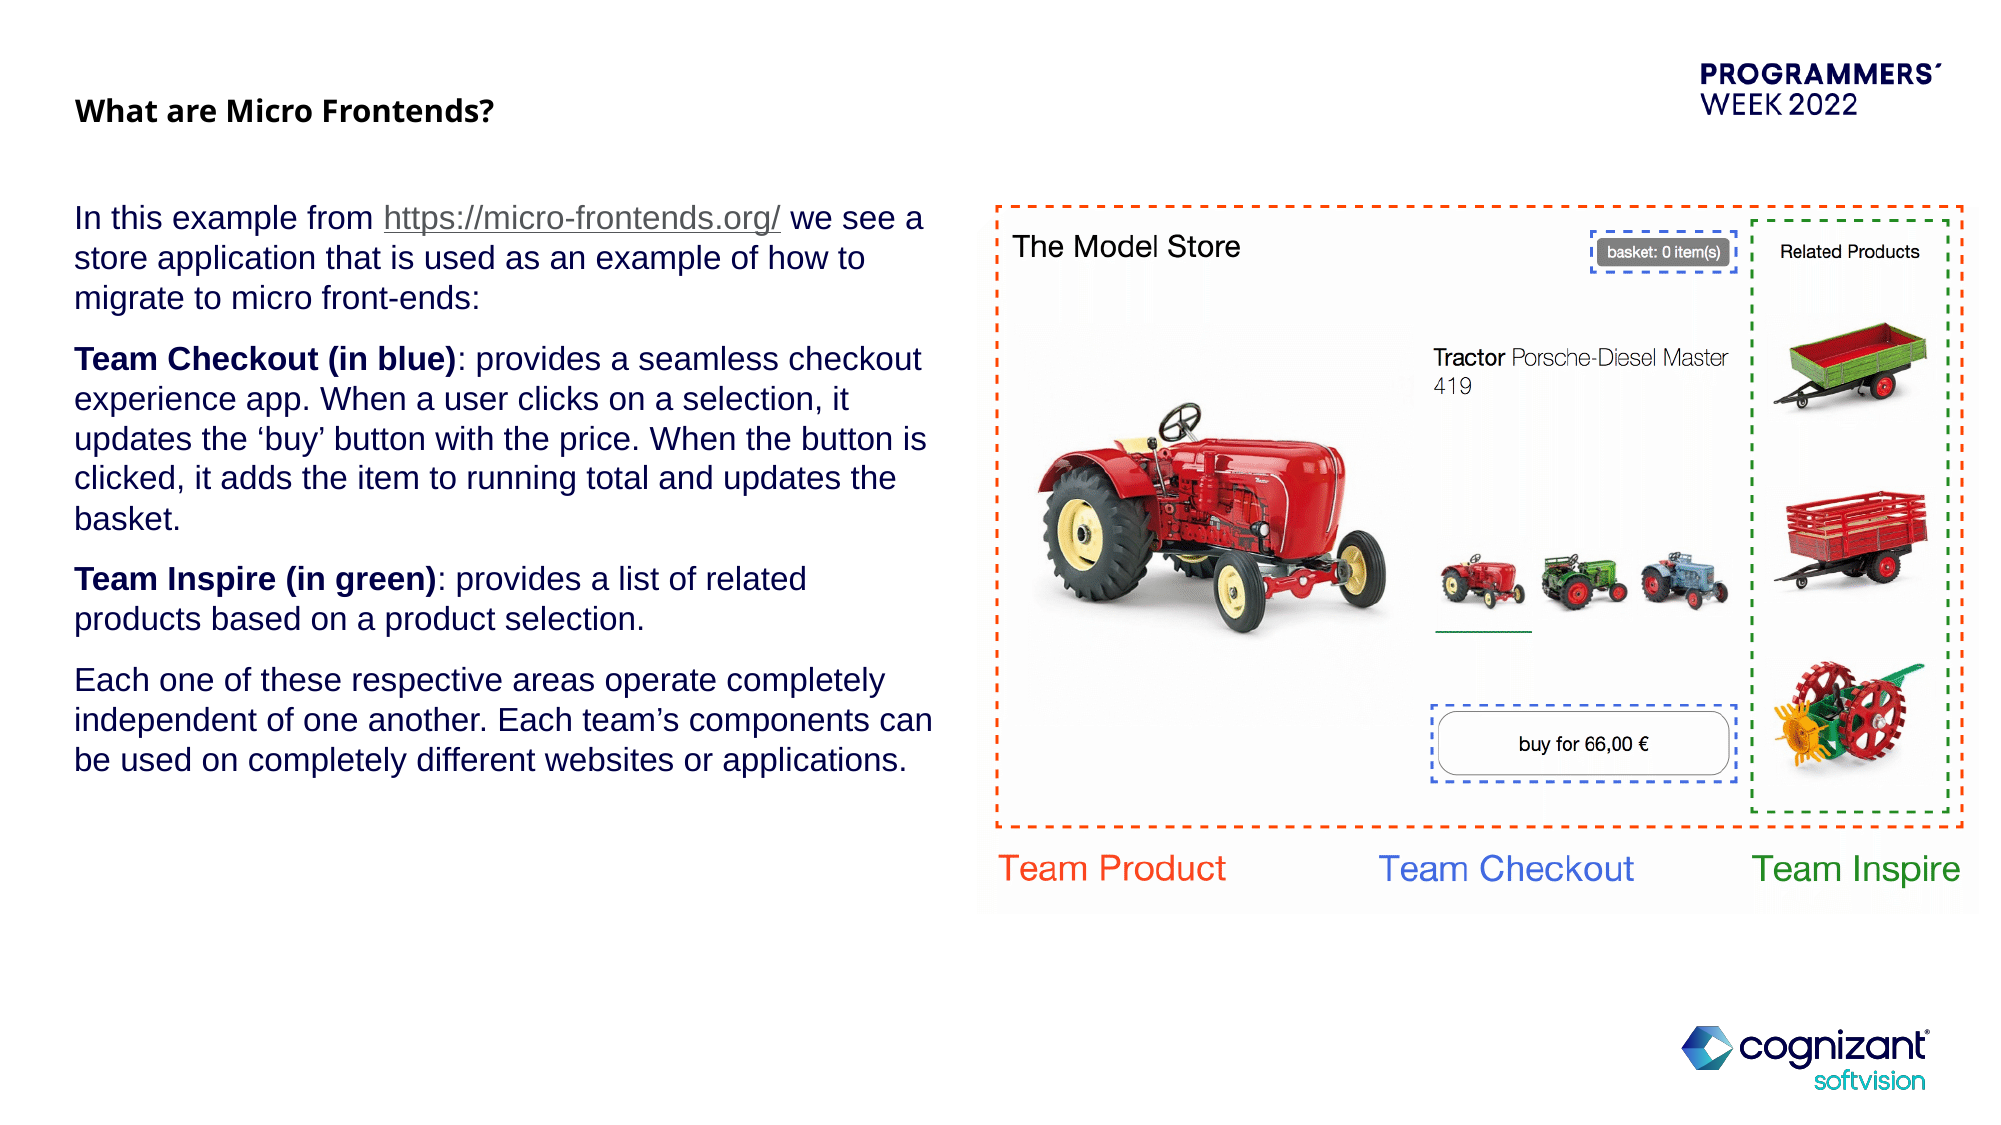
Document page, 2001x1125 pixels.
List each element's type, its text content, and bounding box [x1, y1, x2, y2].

picture [976, 189, 1979, 914]
picture [1677, 54, 1942, 129]
picture [1663, 1005, 1949, 1110]
title What are Micro Frontends? [75, 91, 1848, 142]
list In this example from https://micro-frontends.org/ we see a store application that is used as an example of how to migrate to micro front-ends: Team Checkout (in blue): provides a seamless checkout experience app. When a user clicks on a selection, it updates the ‘buy’ button with the price. When the button is clicked, it adds the item to running total and updates the basket. Team Inspire (in green): provides a list of related products based on a product selection. Each one of these respective areas operate completely independent of one another. Each team’s components can be used on completely different websites or applications. [74, 196, 945, 947]
